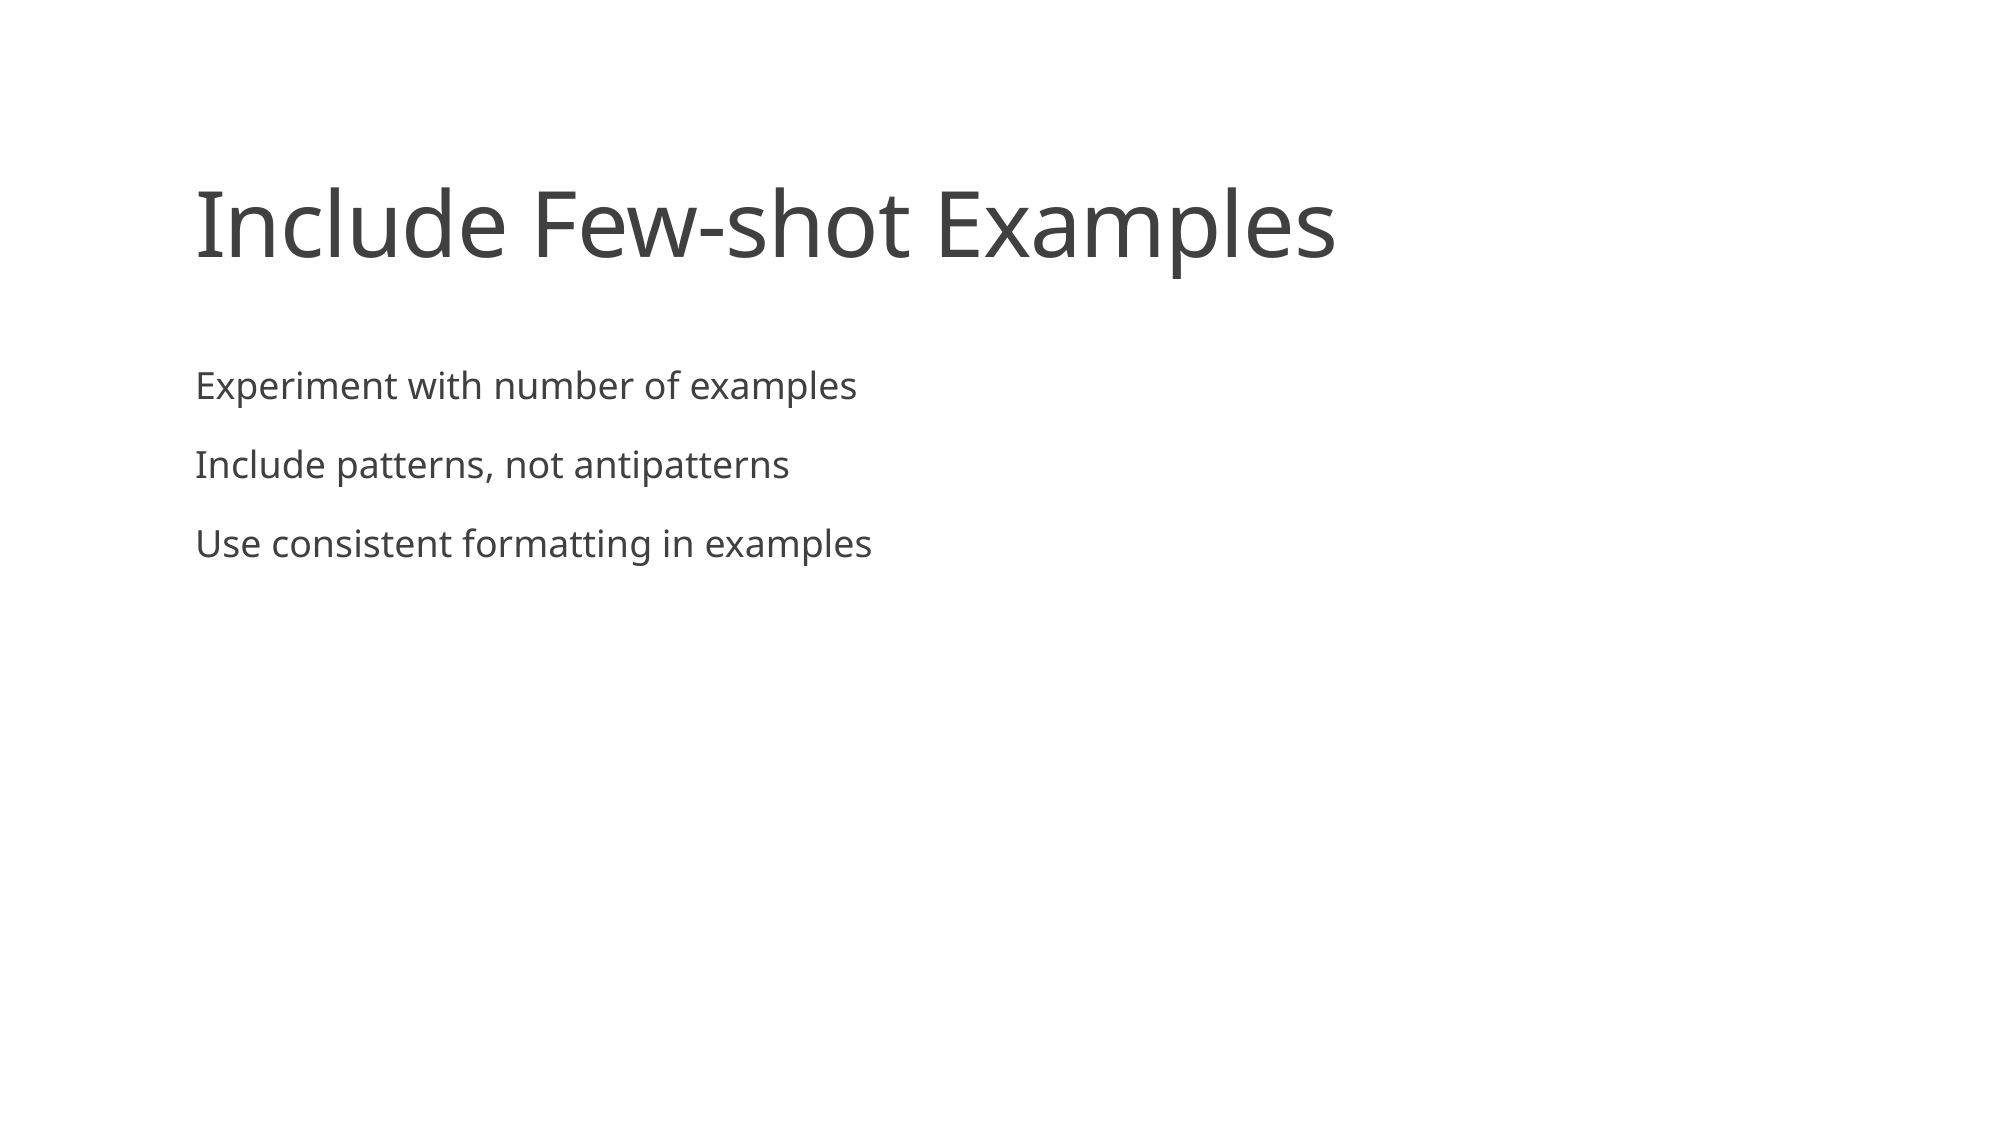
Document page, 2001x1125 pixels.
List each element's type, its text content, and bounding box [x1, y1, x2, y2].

title Include Few-shot Examples [180, 47, 1831, 286]
list Experiment with number of examples Include patterns, not antipatterns Use consistent formatting in examples [180, 345, 1831, 963]
